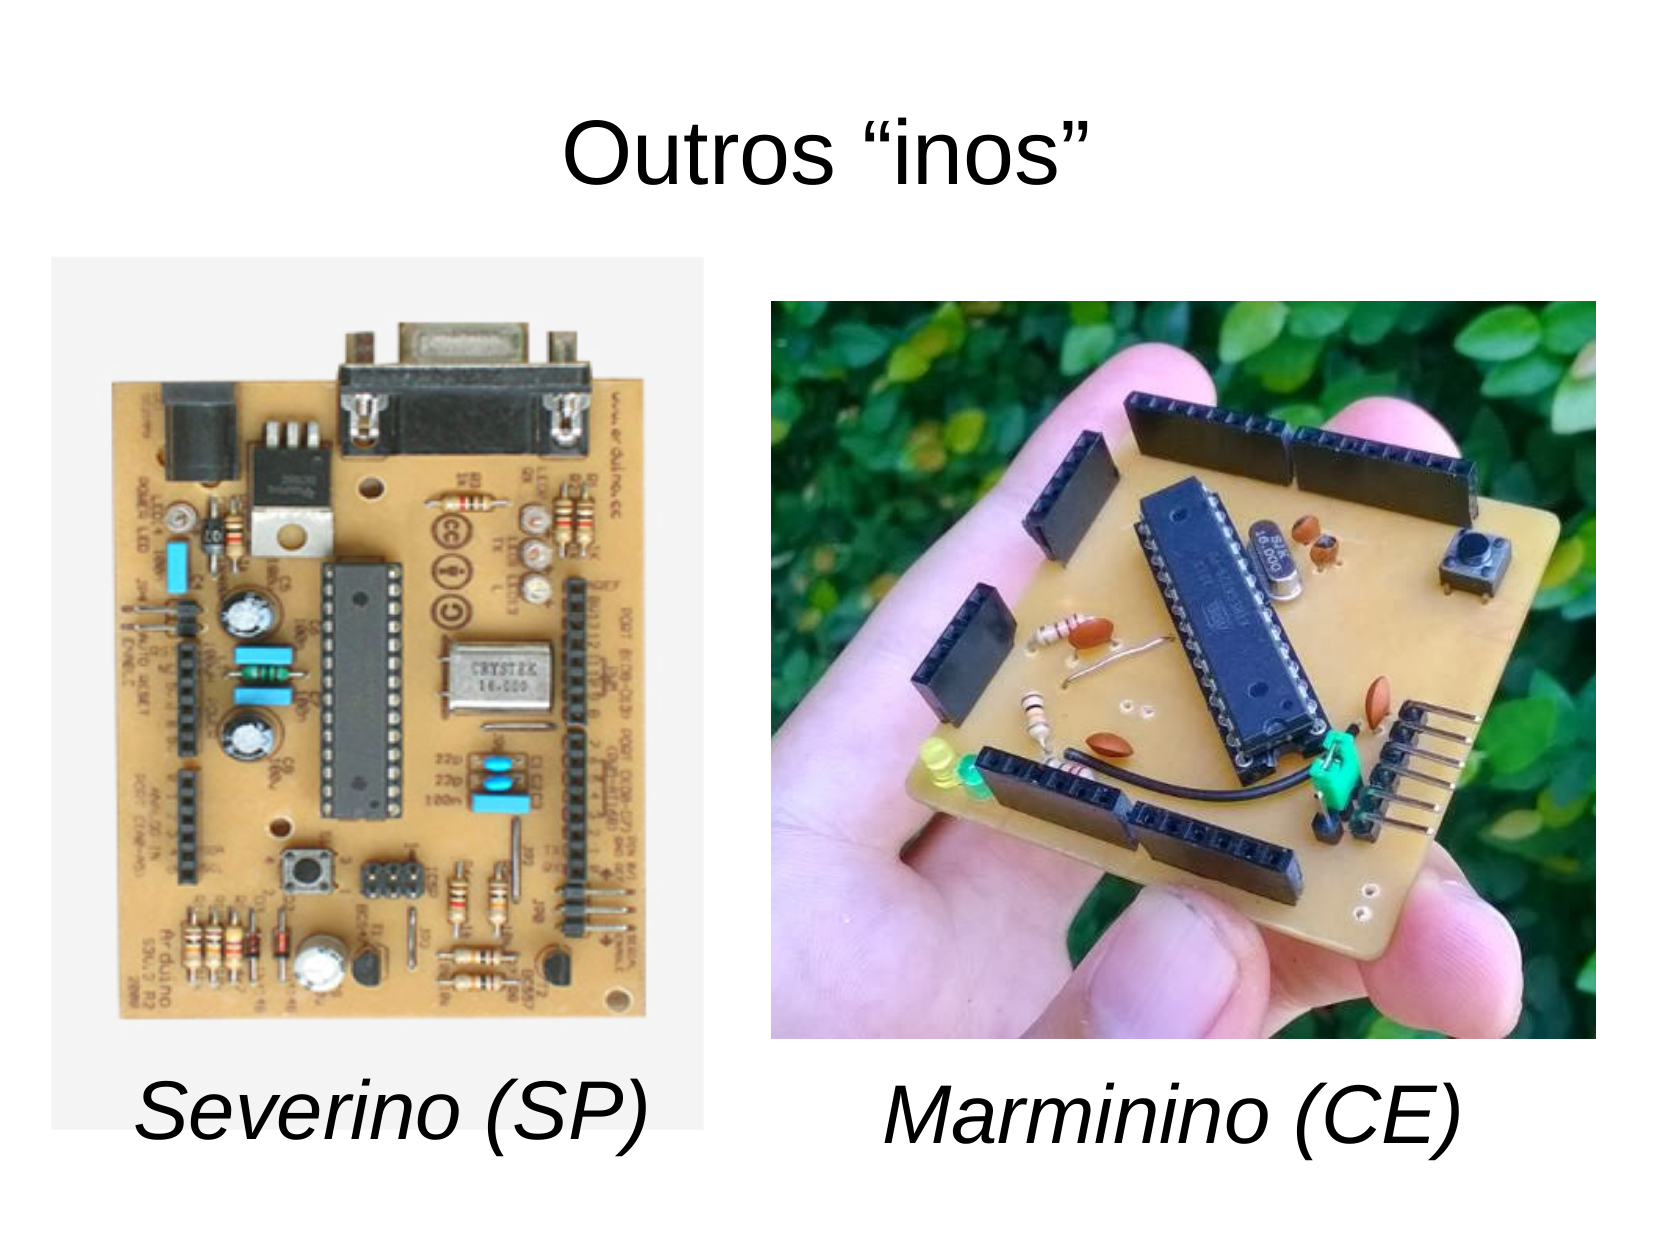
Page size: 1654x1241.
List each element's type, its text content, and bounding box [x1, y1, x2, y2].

picture [771, 301, 1596, 1039]
picture [50, 256, 704, 1130]
text_box Severino (SP) [118, 1056, 667, 1165]
title Outros “inos” [82, 49, 1571, 257]
text_box Marminino (CE) [867, 1060, 1480, 1169]
